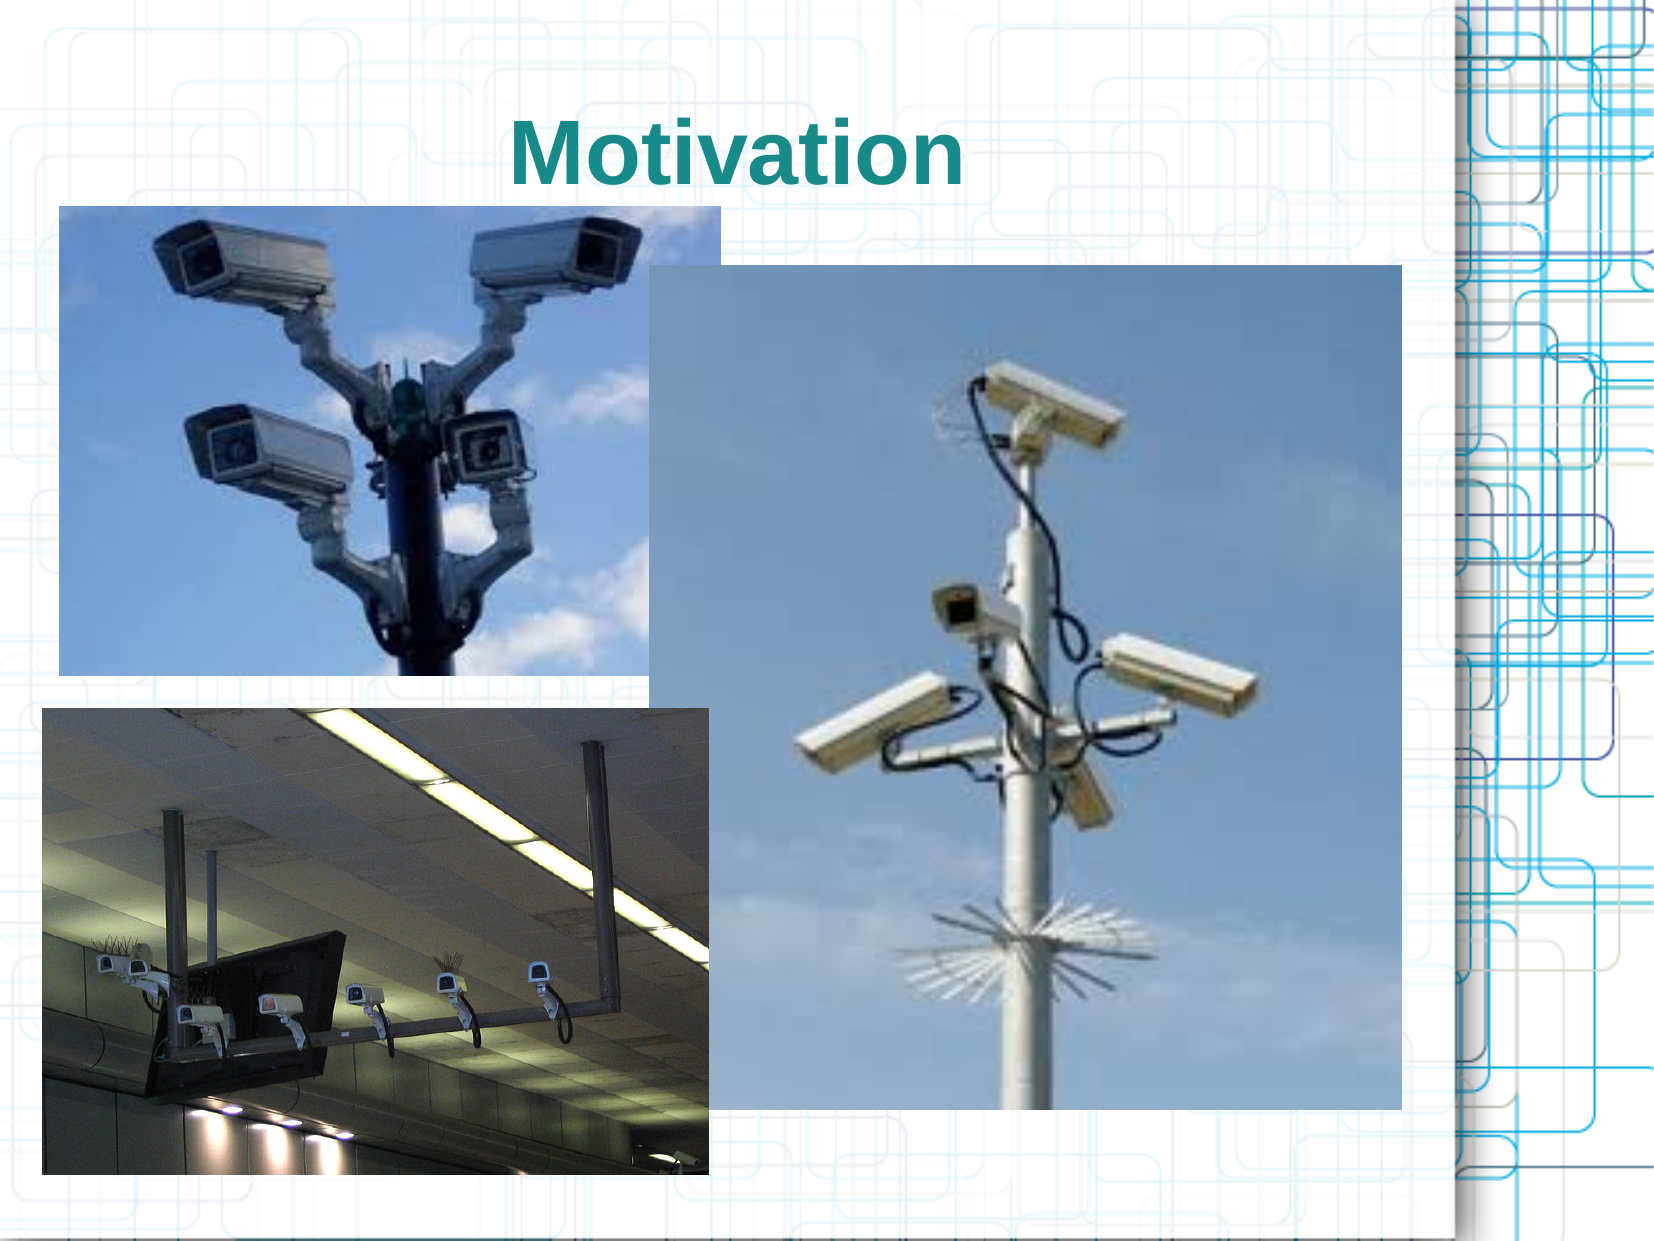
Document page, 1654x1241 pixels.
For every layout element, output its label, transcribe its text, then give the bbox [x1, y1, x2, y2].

picture [0, 0, 1654, 1241]
title Motivation [59, 49, 1418, 257]
